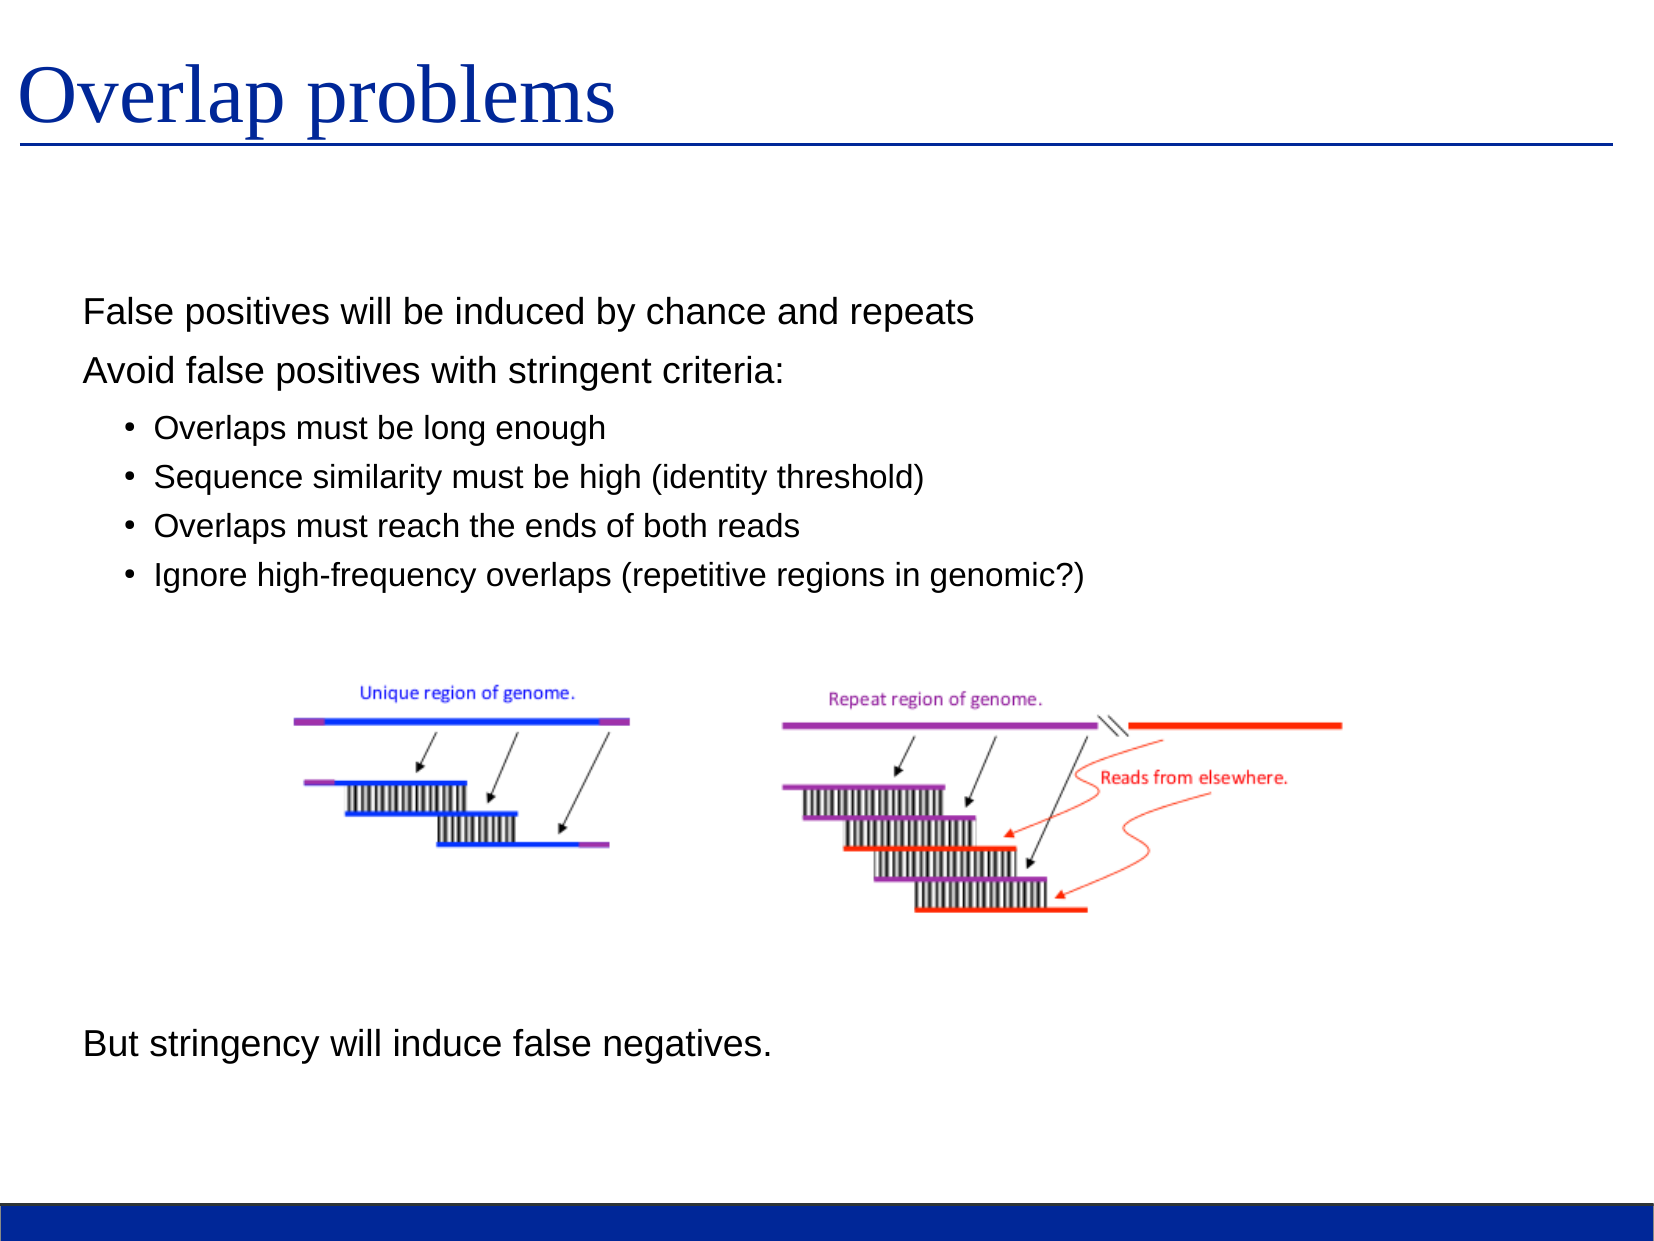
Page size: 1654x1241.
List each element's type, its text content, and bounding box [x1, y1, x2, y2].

title Overlap problems [17, 0, 1589, 198]
picture [280, 660, 1360, 924]
list False positives will be induced by chance and repeats Avoid false positives with stringent criteria: Overlaps must be long enough Sequence similarity must be high (identity threshold) Overlaps must reach the ends of both reads Ignore high-frequency overlaps (repetitive regions in genomic?) But stringency will induce false negatives. [82, 290, 1571, 1109]
